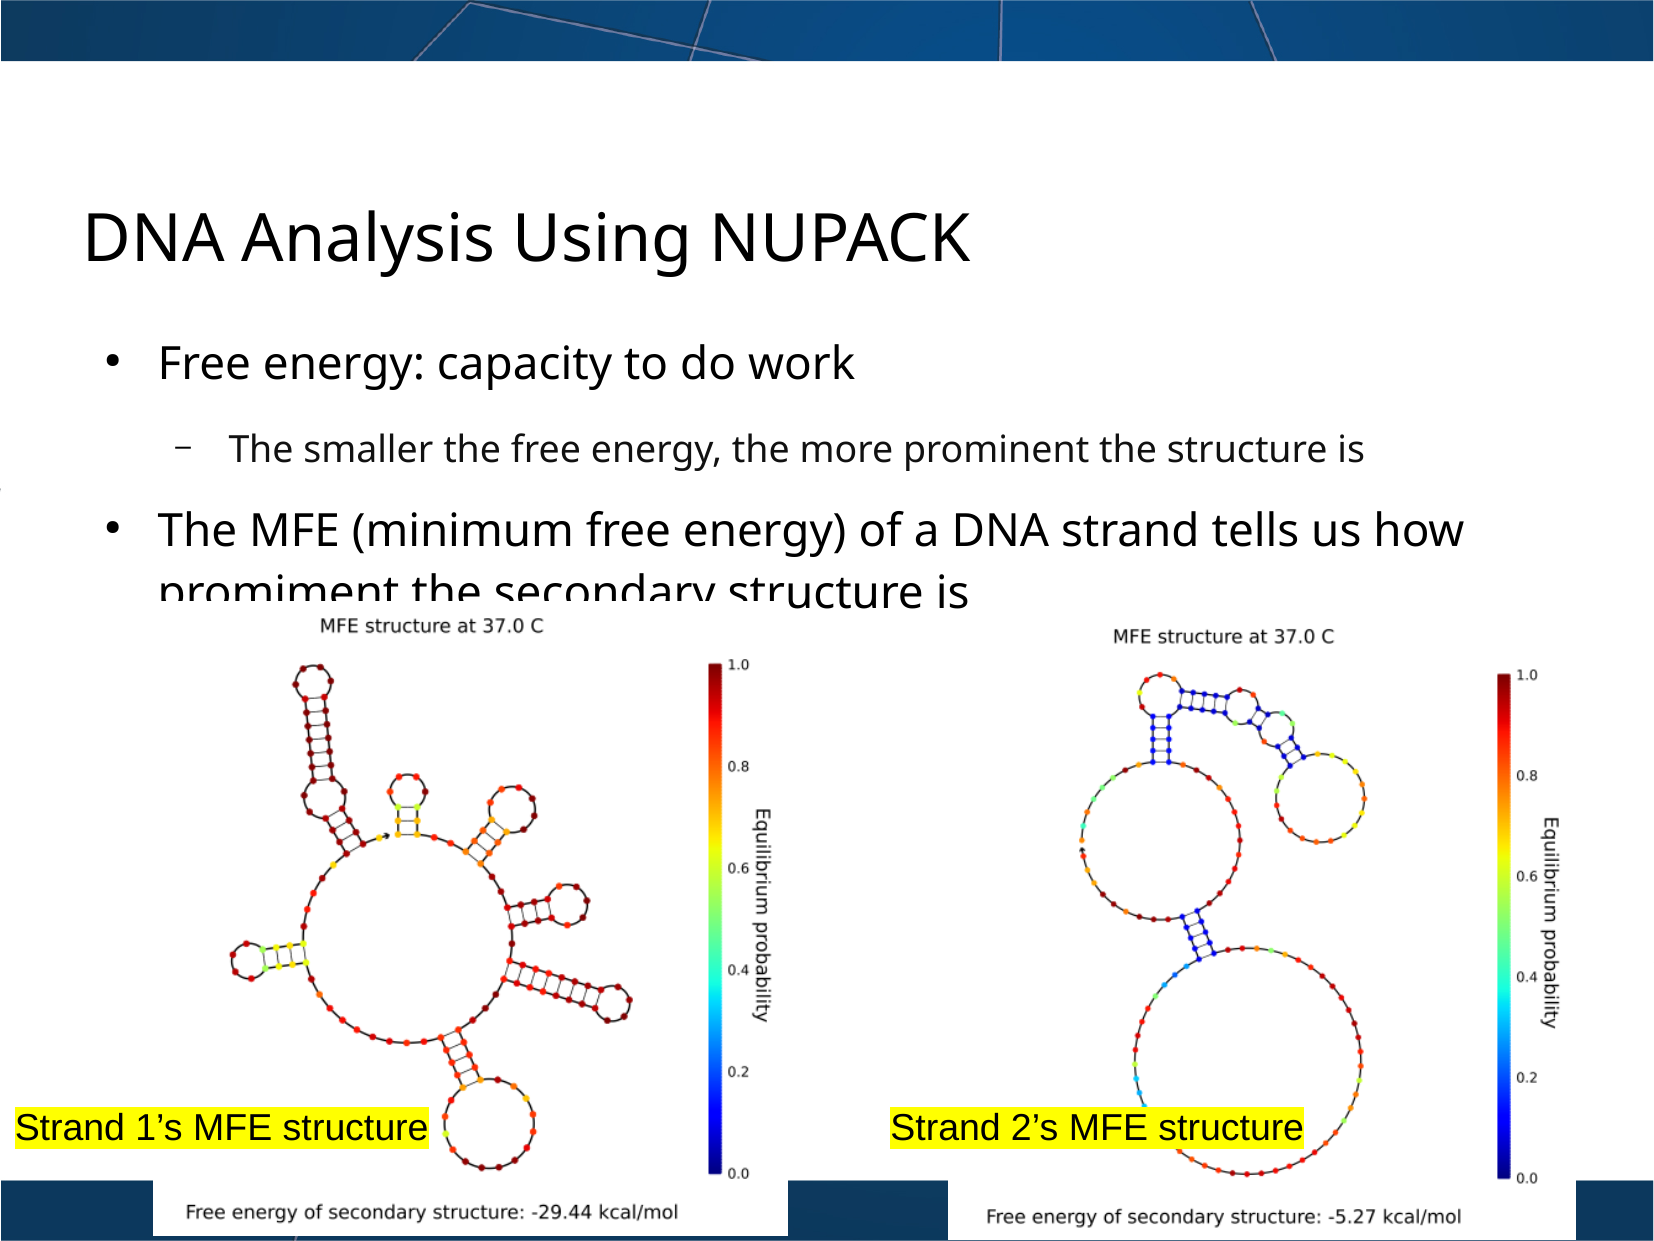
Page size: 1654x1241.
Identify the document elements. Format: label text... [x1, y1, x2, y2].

text_box Strand 2’s MFE structure [875, 1099, 1426, 1241]
title DNA Analysis Using NUPACK [82, 132, 1571, 340]
text_box Strand 1’s MFE structure [0, 1099, 451, 1241]
picture [0, 0, 1654, 1241]
list Free energy: capacity to do work The smaller the free energy, the more prominent the structure is The MFE (minimum free energy) of a DNA strand tells us how promiment the secondary structure is [86, 330, 1576, 1051]
